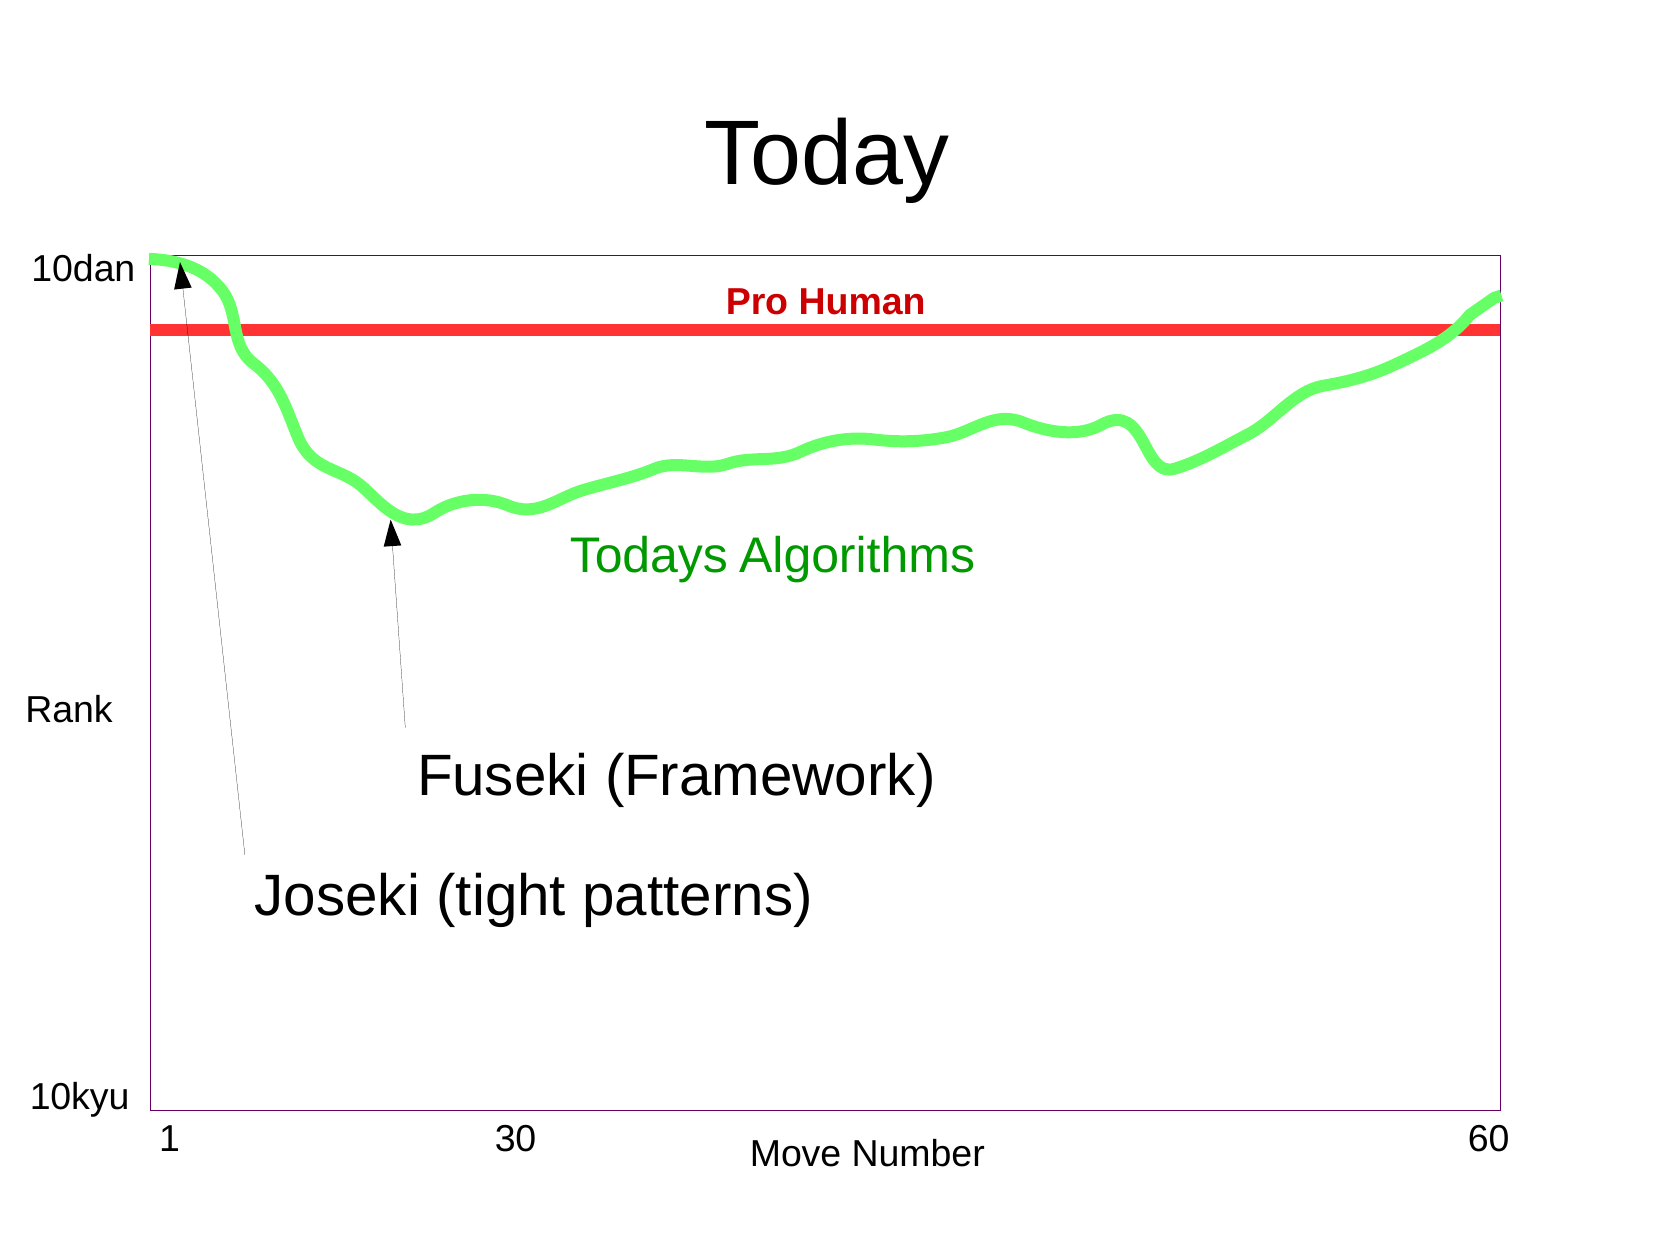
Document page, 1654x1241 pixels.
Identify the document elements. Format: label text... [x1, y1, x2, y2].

title Today [82, 49, 1571, 257]
text_box 10kyu [15, 1068, 145, 1126]
text_box 30 [480, 1110, 552, 1171]
text_box 1 [144, 1110, 195, 1167]
text_box Move Number [735, 1125, 1000, 1182]
text_box Todays Algorithms [555, 519, 990, 591]
text_box Fuseki (Framework) [402, 735, 1035, 816]
text_box Joseki (tight patterns) [240, 855, 829, 942]
text_box 10dan [16, 240, 151, 301]
text_box Pro Human [711, 273, 941, 361]
text_box Rank [10, 681, 161, 739]
text_box 60 [1453, 1110, 1525, 1167]
